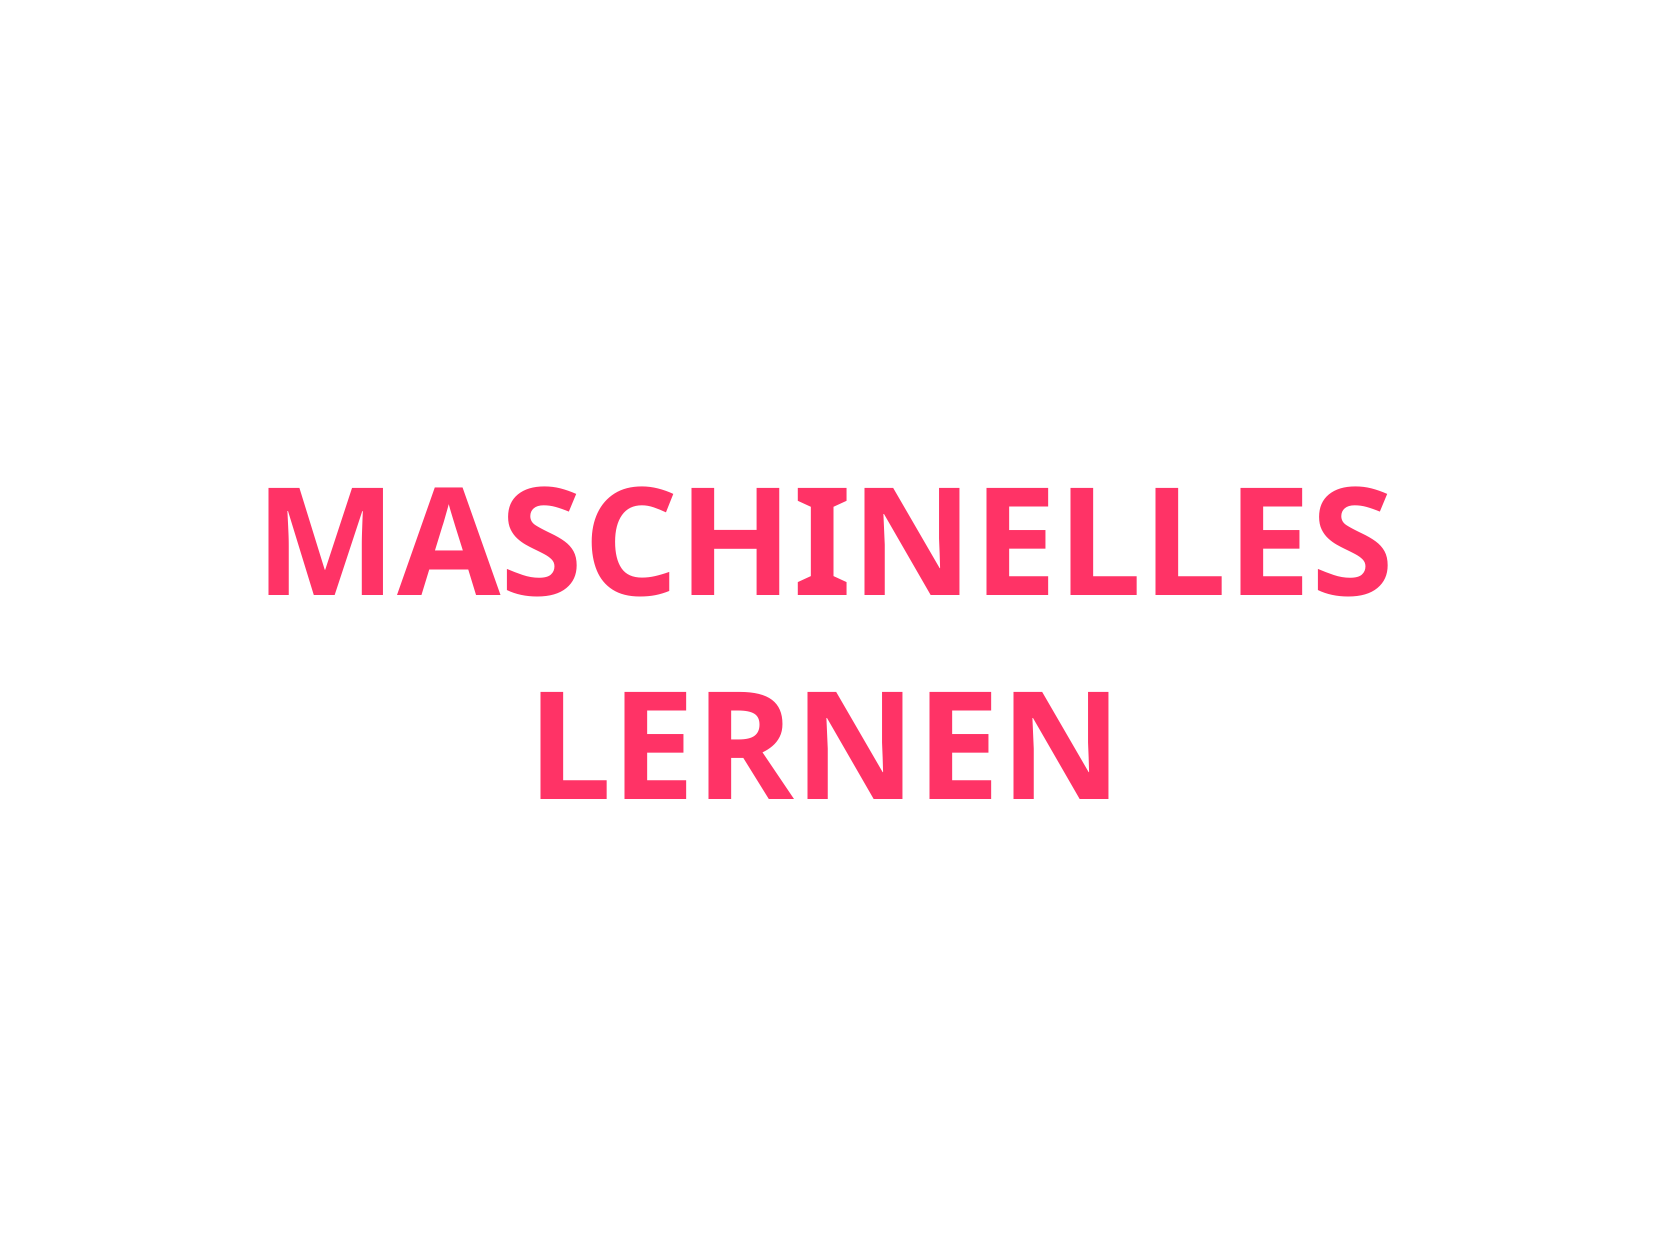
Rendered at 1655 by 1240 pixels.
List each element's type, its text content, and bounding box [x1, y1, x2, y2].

text_box MASCHINELLES LERNEN [150, 427, 1501, 780]
